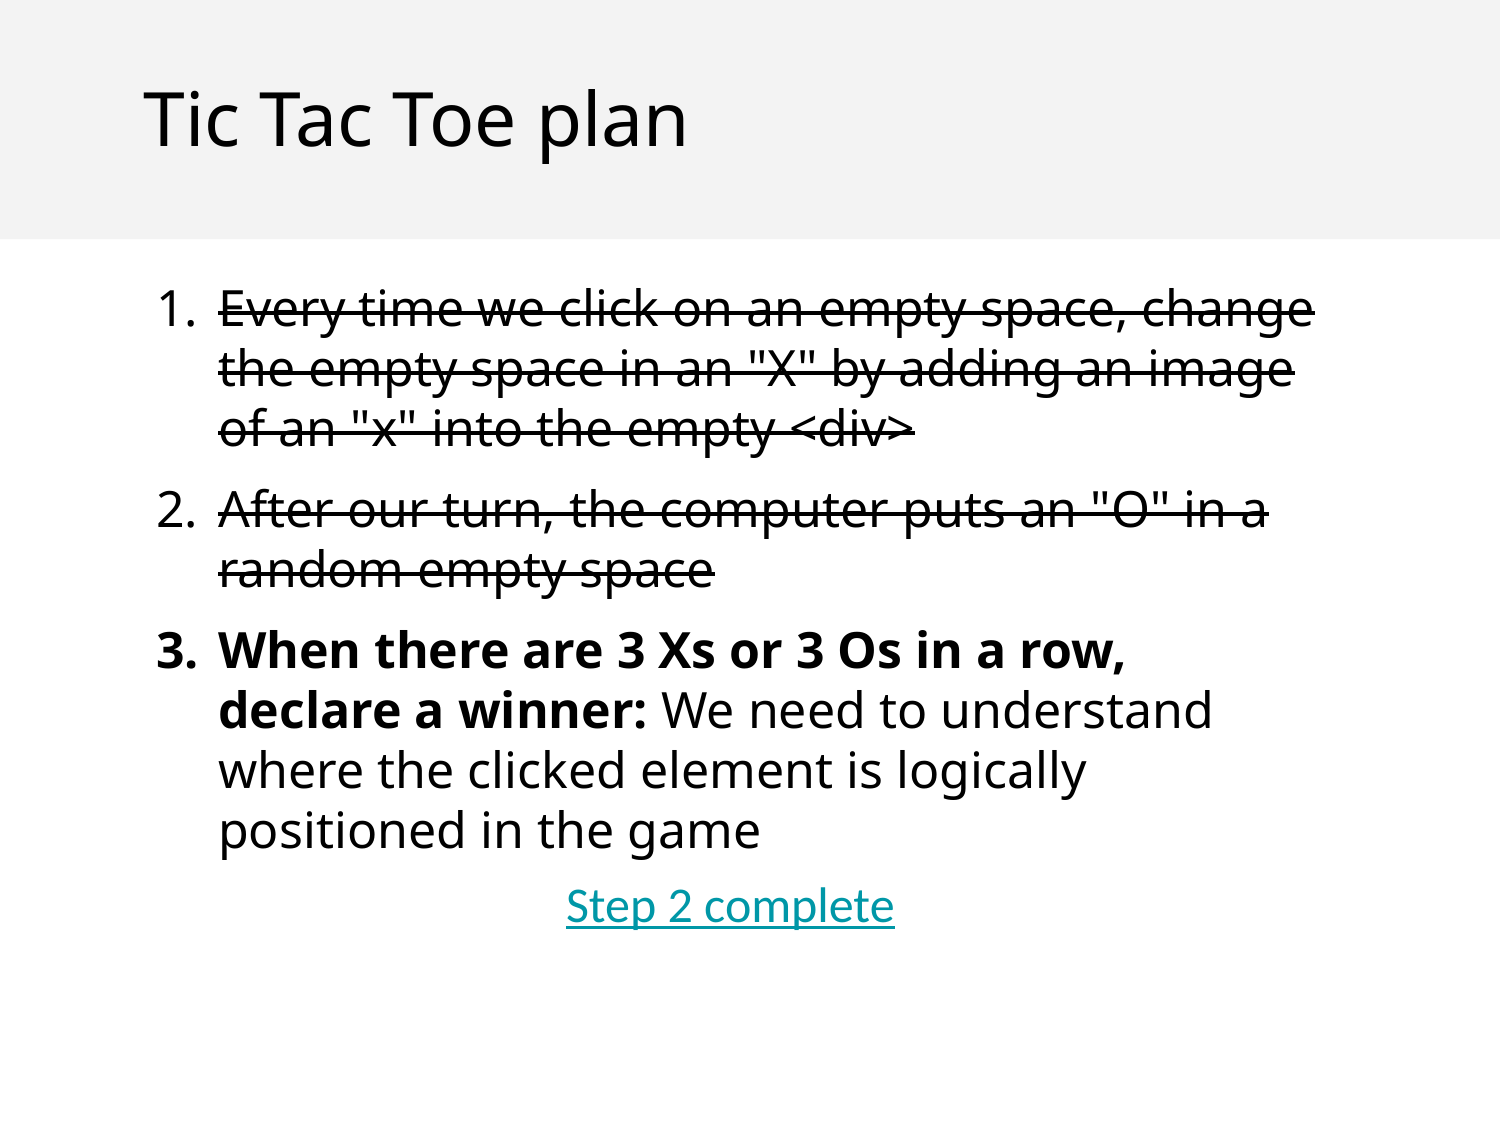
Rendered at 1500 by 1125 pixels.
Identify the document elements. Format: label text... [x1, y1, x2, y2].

text_box Every time we click on an empty space, change the empty space in an "X" by adding an image of an "x" into the empty <div> After our turn, the computer puts an "O" in a random empty space When there are 3 Xs or 3 Os in a row, declare a winner: We need to understand where the clicked element is logically positioned in the game [128, 261, 1333, 839]
title Tic Tac Toe plan [128, 56, 1372, 183]
text_box Step 2 complete [128, 857, 1333, 999]
